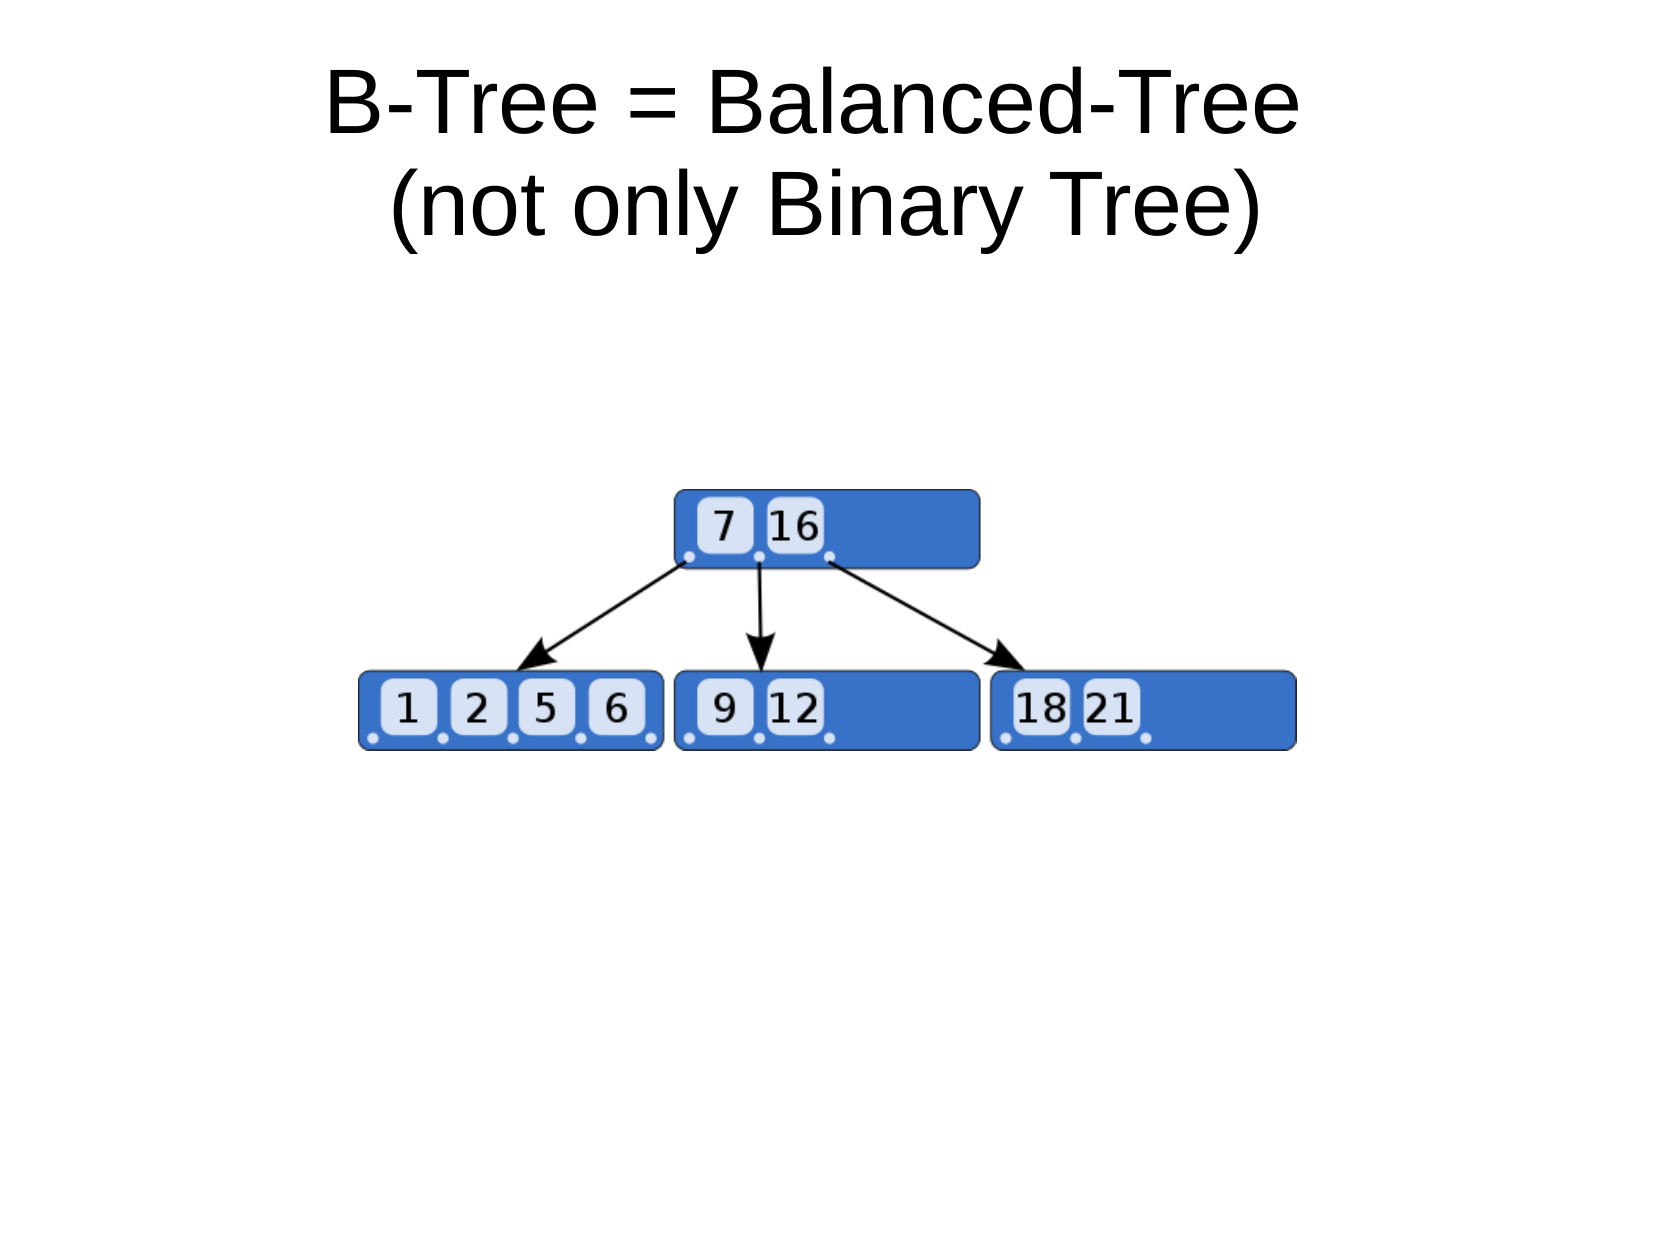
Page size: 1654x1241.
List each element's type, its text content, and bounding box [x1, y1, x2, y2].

picture [358, 489, 1297, 751]
title B-Tree = Balanced-Tree (not only Binary Tree) [82, 49, 1571, 257]
